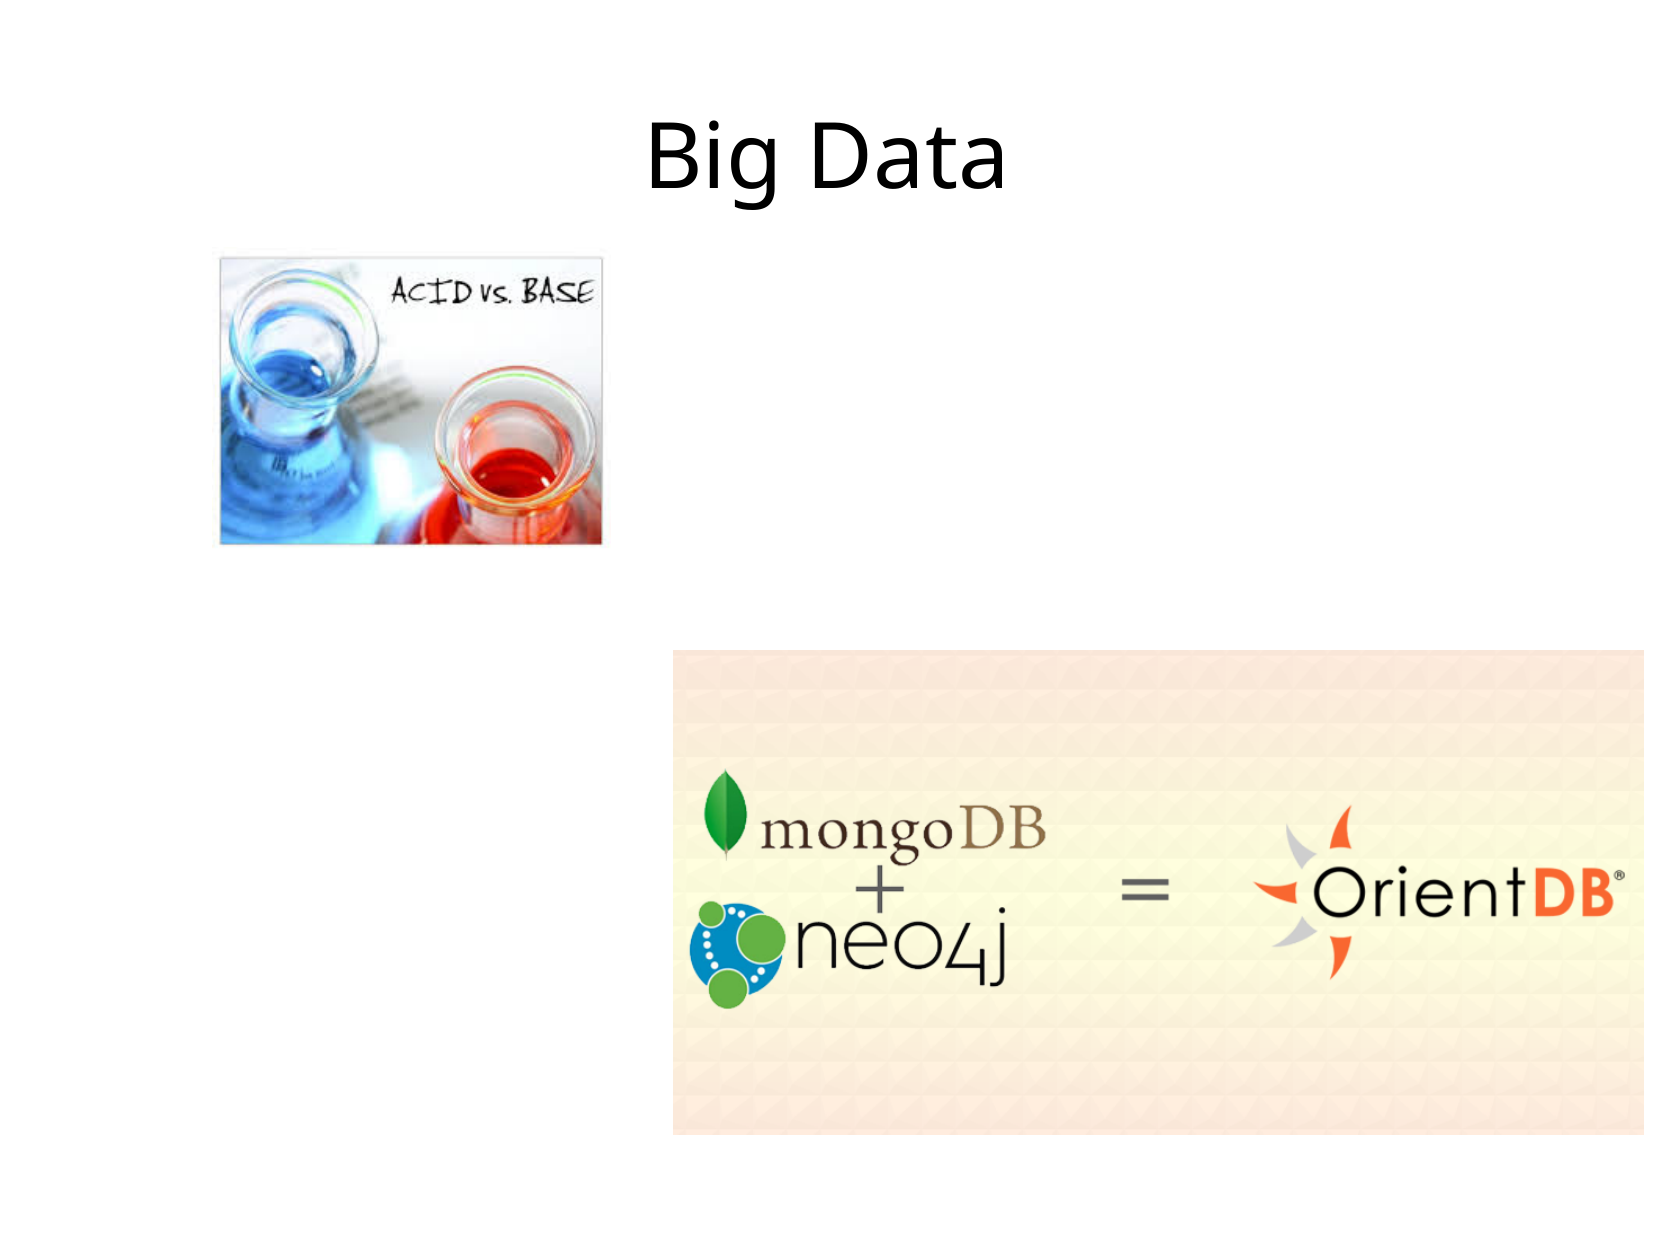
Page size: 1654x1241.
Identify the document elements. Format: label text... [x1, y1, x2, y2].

title Big Data [82, 49, 1571, 257]
picture [212, 247, 611, 556]
picture [673, 650, 1644, 1135]
